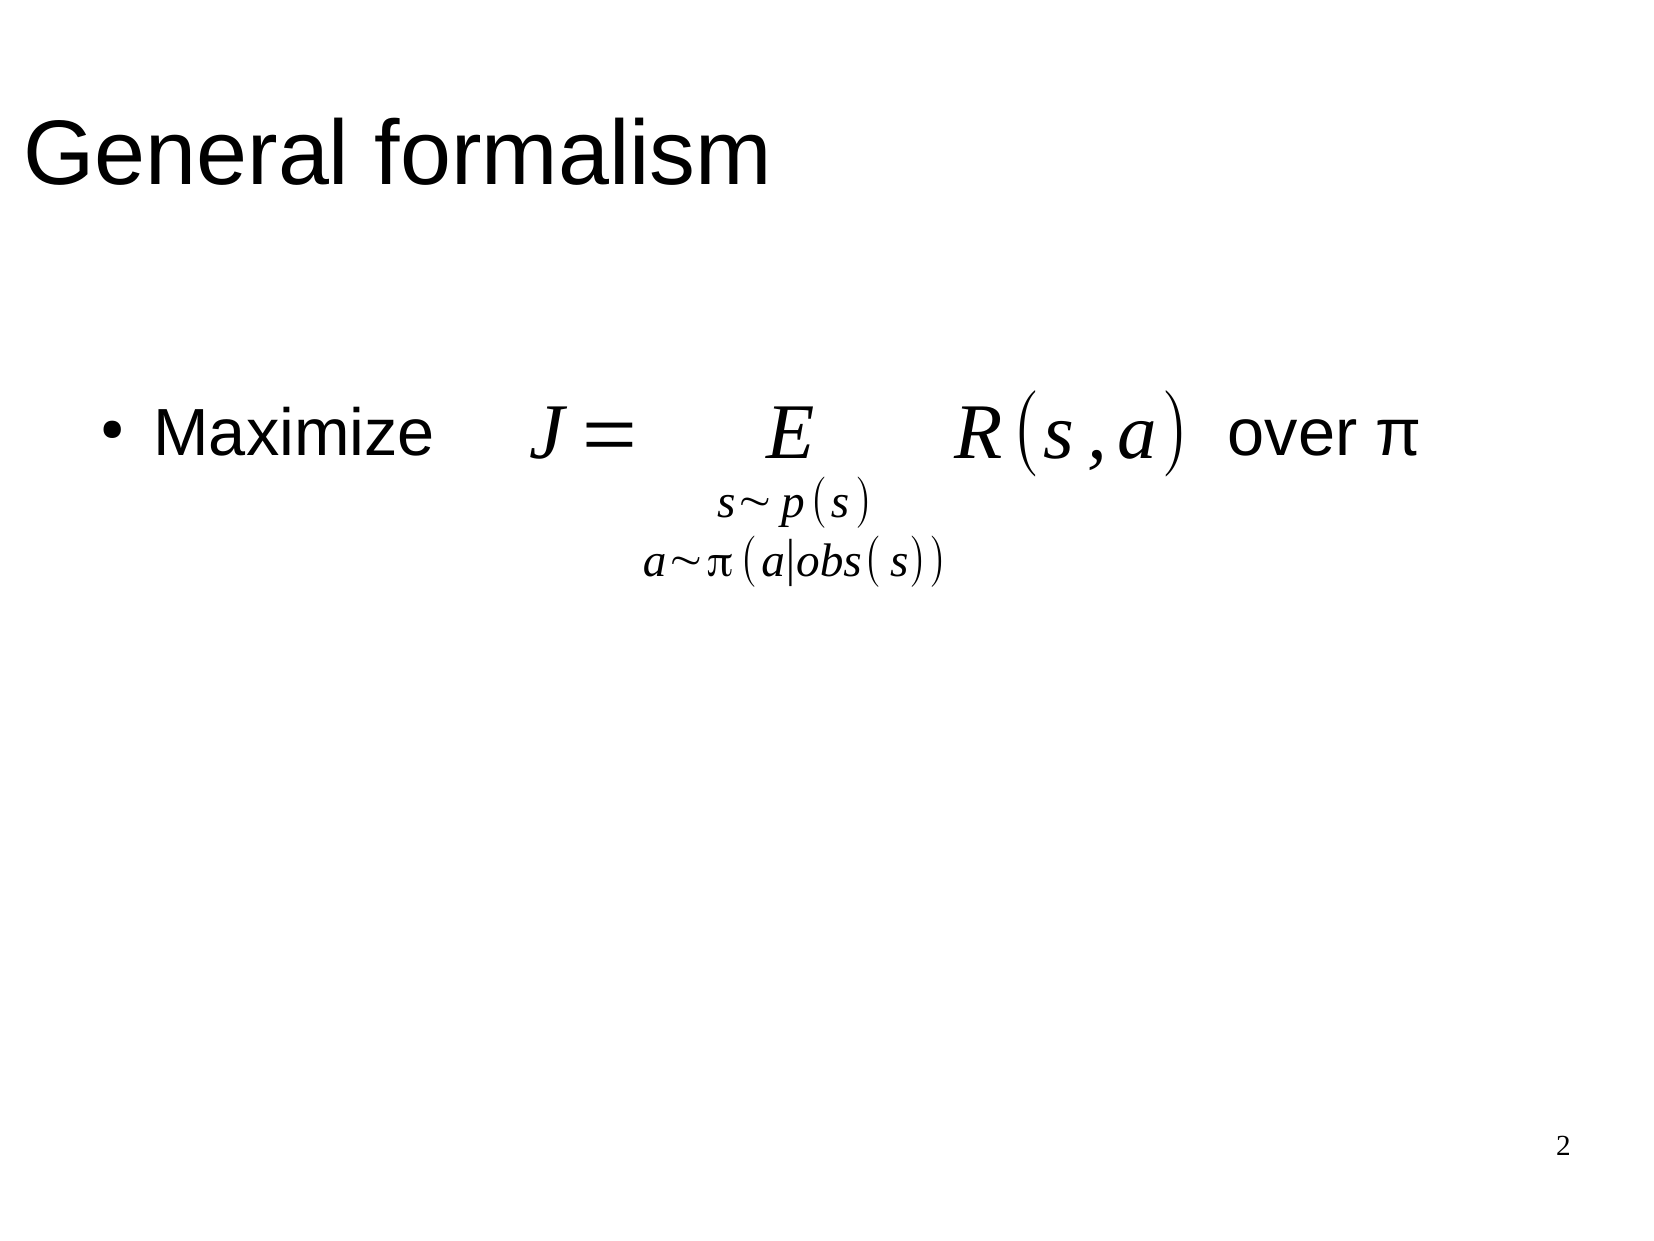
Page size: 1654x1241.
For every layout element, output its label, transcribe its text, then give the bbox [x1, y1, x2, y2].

title General formalism [23, 49, 1512, 257]
list Maximize over π [82, 290, 1571, 1241]
chart [509, 384, 1207, 590]
